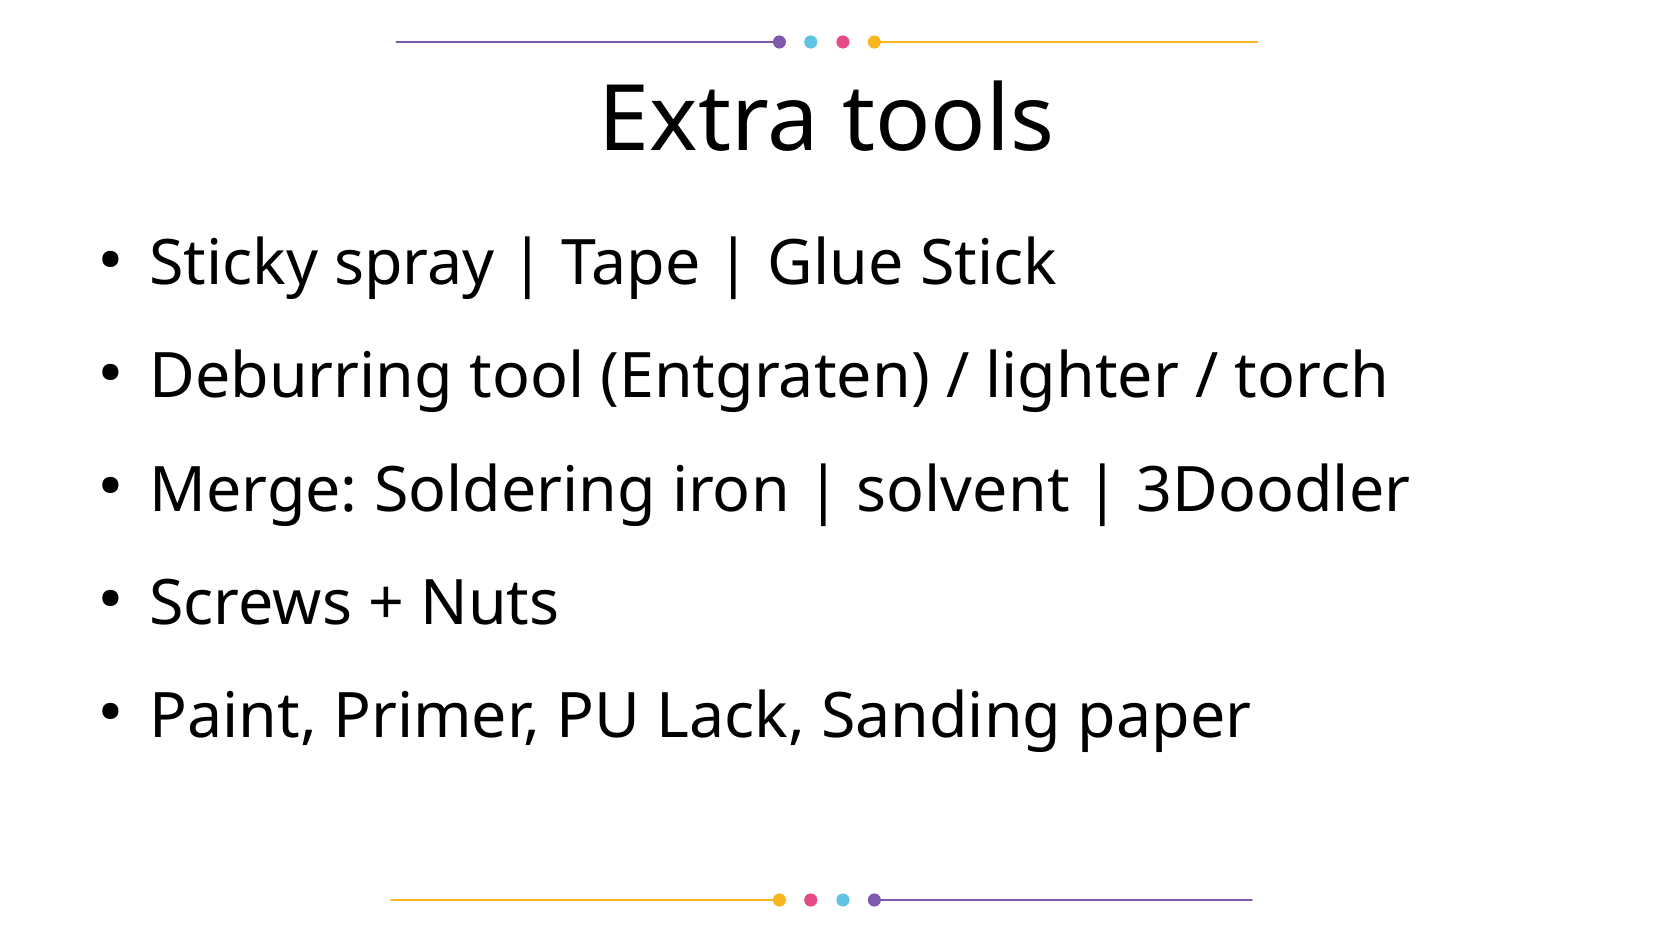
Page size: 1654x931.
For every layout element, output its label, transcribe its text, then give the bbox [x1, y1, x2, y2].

list Sticky spray | Tape | Glue Stick Deburring tool (Entgraten) / lighter / torch Merge: Soldering iron | solvent | 3Doodler Screws + Nuts Paint, Primer, PU Lack, Sanding paper [82, 217, 1571, 758]
title Extra tools [82, 37, 1571, 193]
